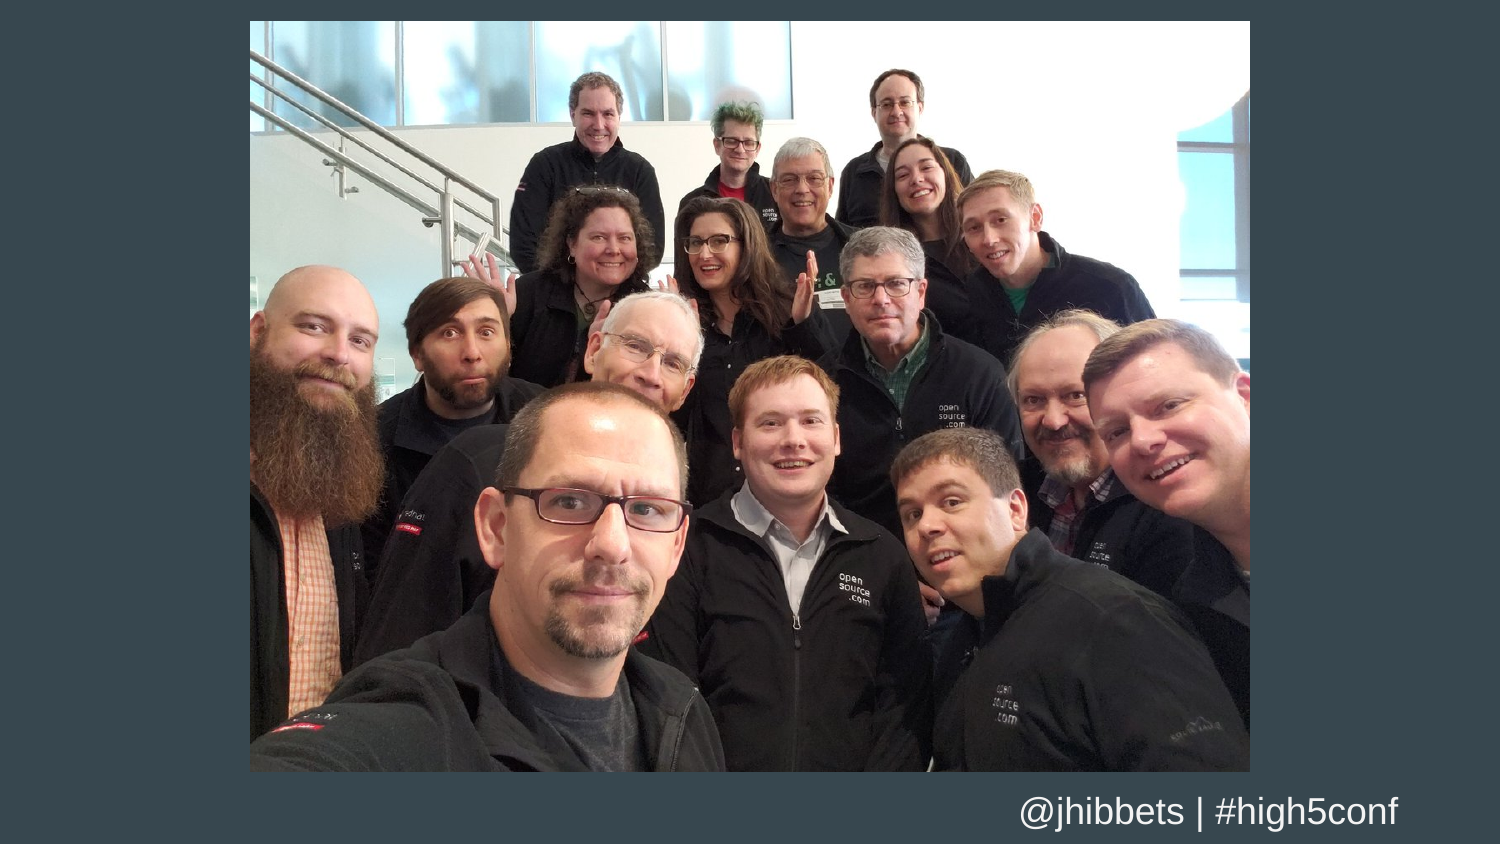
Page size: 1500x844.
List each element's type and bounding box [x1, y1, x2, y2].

picture [250, 21, 1250, 772]
